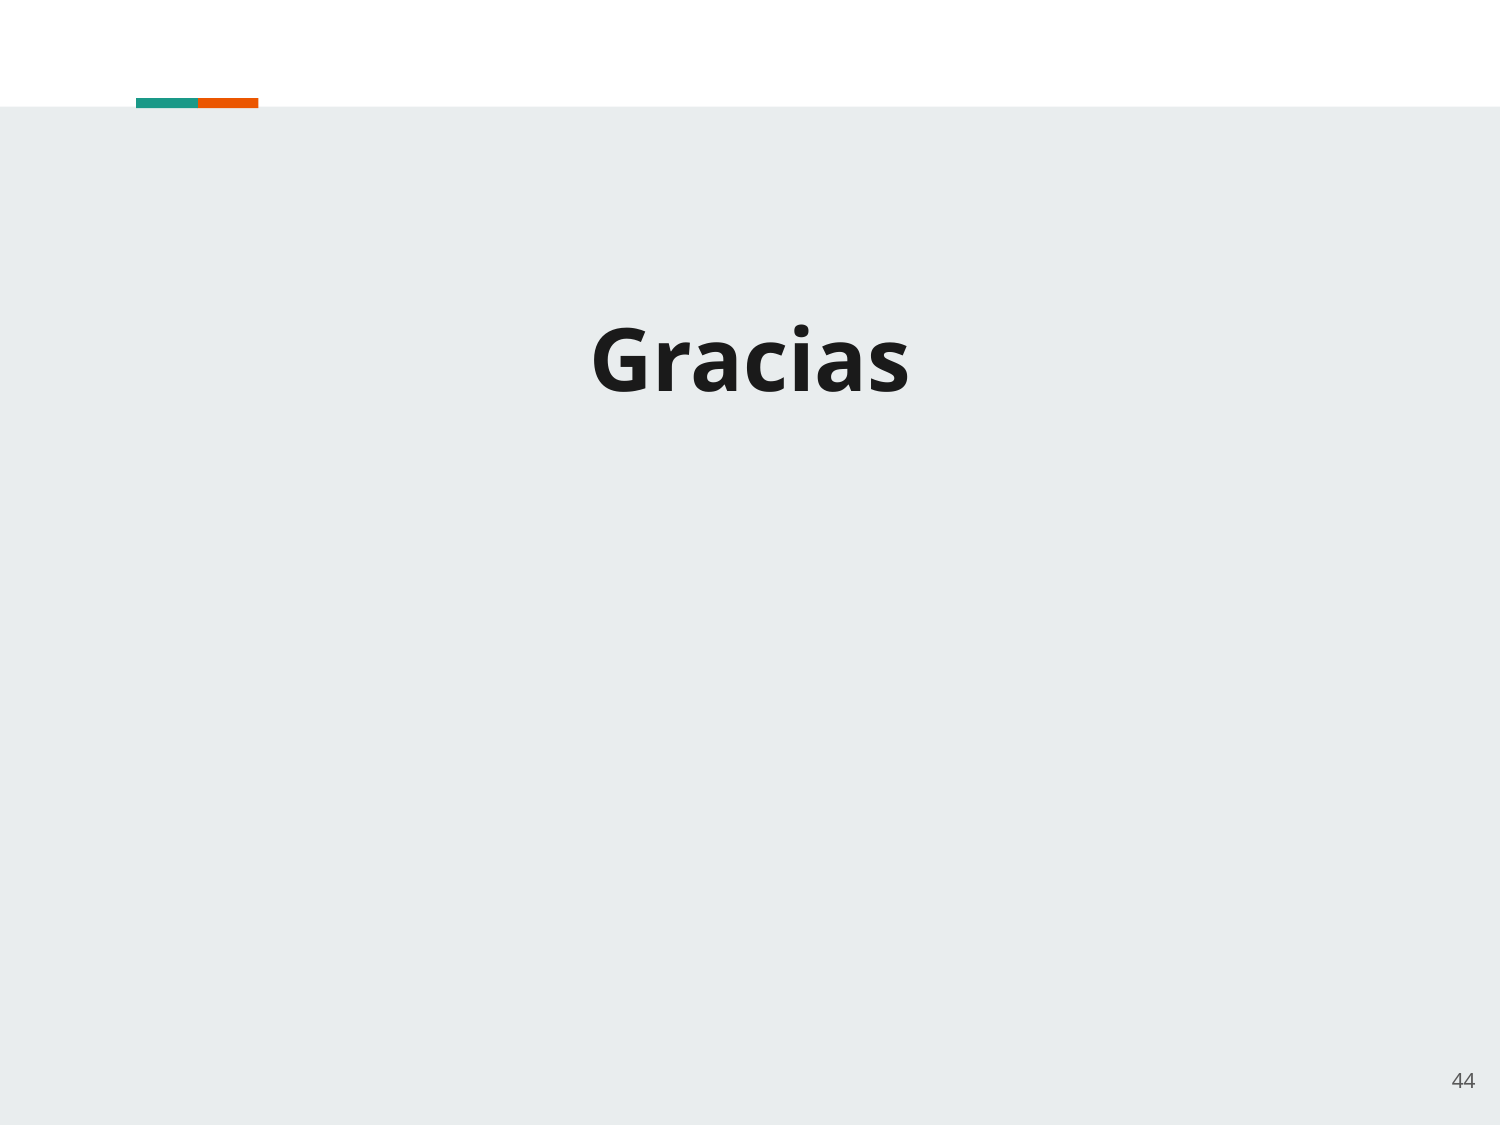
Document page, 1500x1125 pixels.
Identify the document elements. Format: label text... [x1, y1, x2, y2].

title Gracias [119, 289, 1381, 654]
slide_number <number> [1400, 1038, 1491, 1125]
